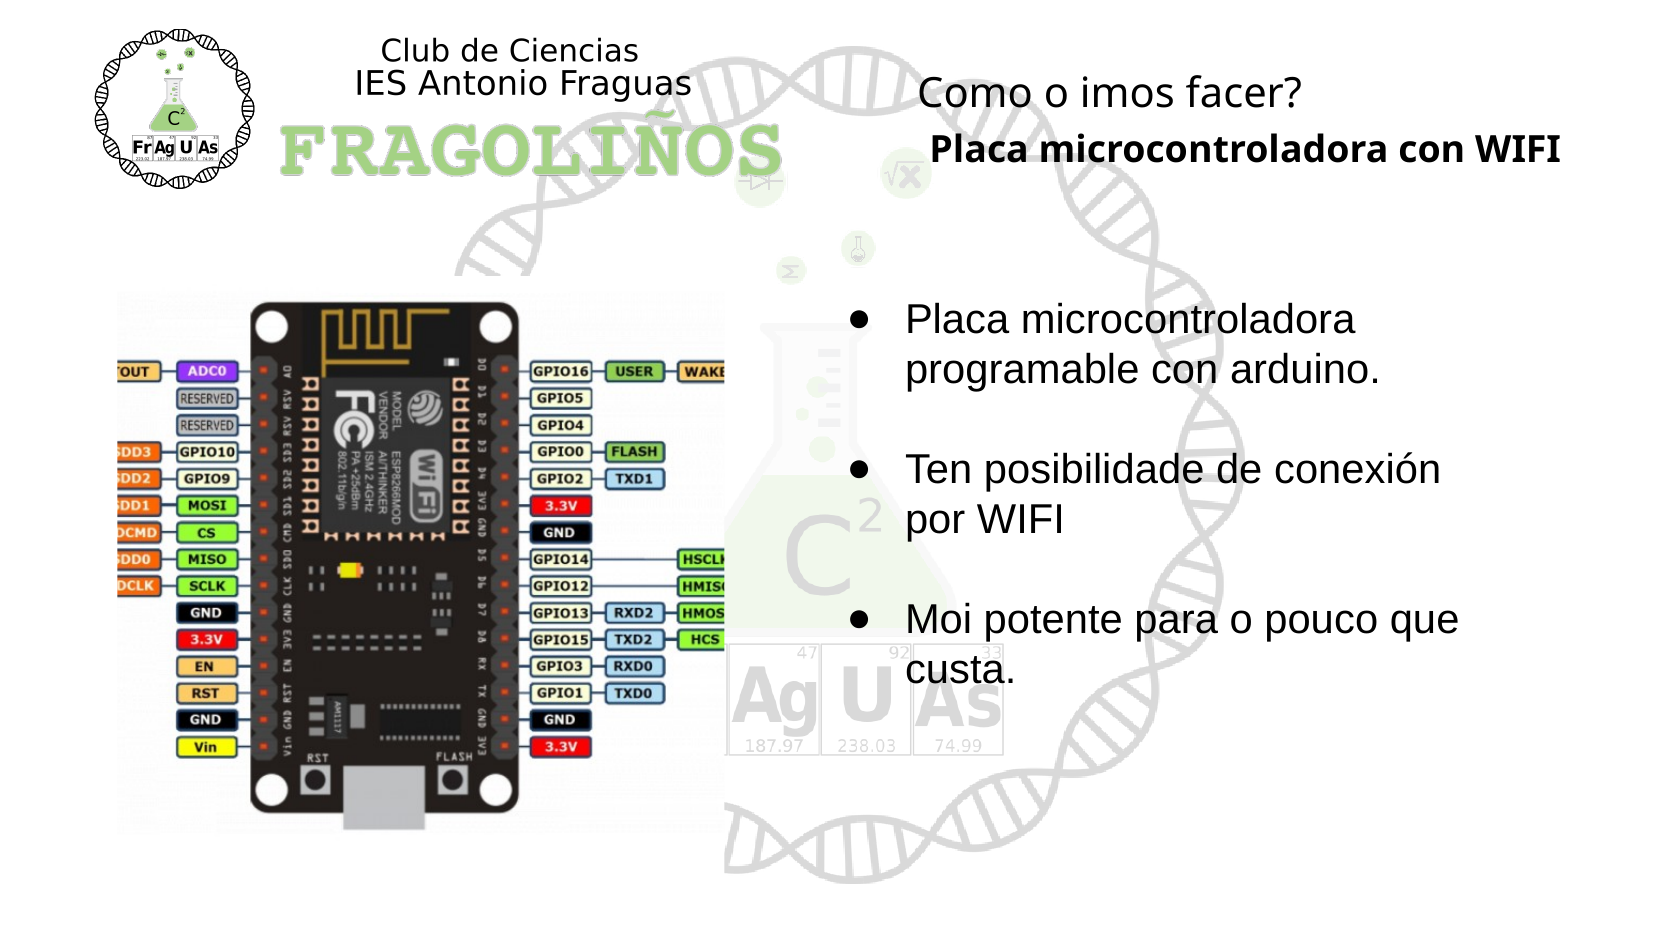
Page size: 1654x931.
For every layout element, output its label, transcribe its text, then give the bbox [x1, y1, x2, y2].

text_box Como o imos facer? [902, 58, 1589, 118]
text_box Placa microcontroladora con WIFI [902, 118, 1589, 178]
text_box Placa microcontroladora programable con arduino. Ten posibilidade de conexión por WIFI Moi potente para o pouco que custa. [814, 276, 1503, 708]
picture [82, 29, 1245, 885]
